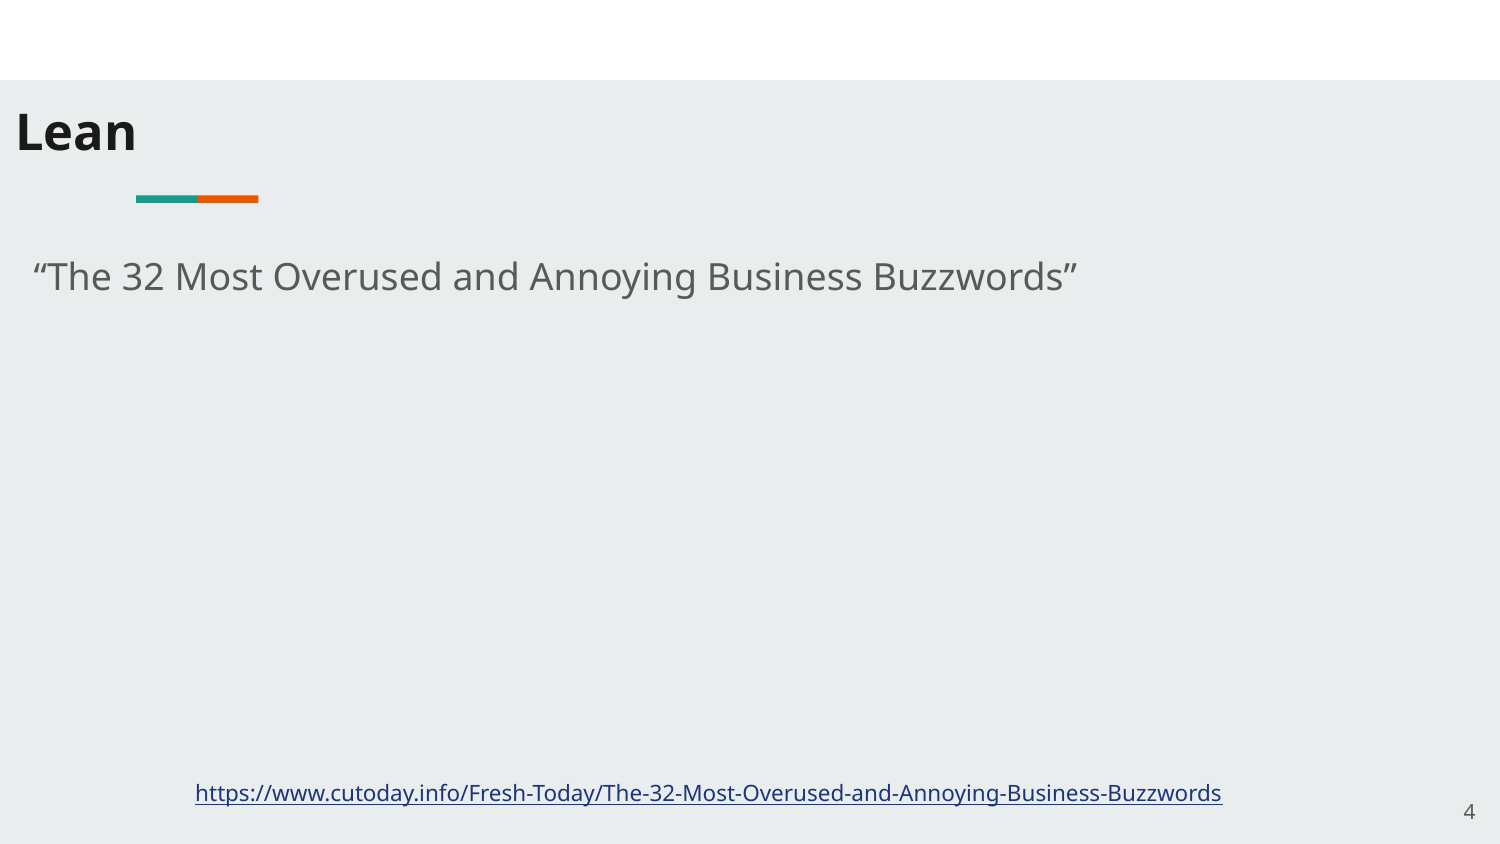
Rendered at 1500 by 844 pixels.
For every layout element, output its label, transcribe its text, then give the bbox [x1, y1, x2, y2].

subtitle https://www.cutoday.info/Fresh-Today/The-32-Most-Overused-and-Annoying-Business-Buzzwords [180, 762, 1320, 831]
subtitle “The 32 Most Overused and Annoying Business Buzzwords” [18, 235, 1466, 443]
slide_number <number> [1400, 779, 1491, 844]
title Lean [0, 80, 1101, 181]
